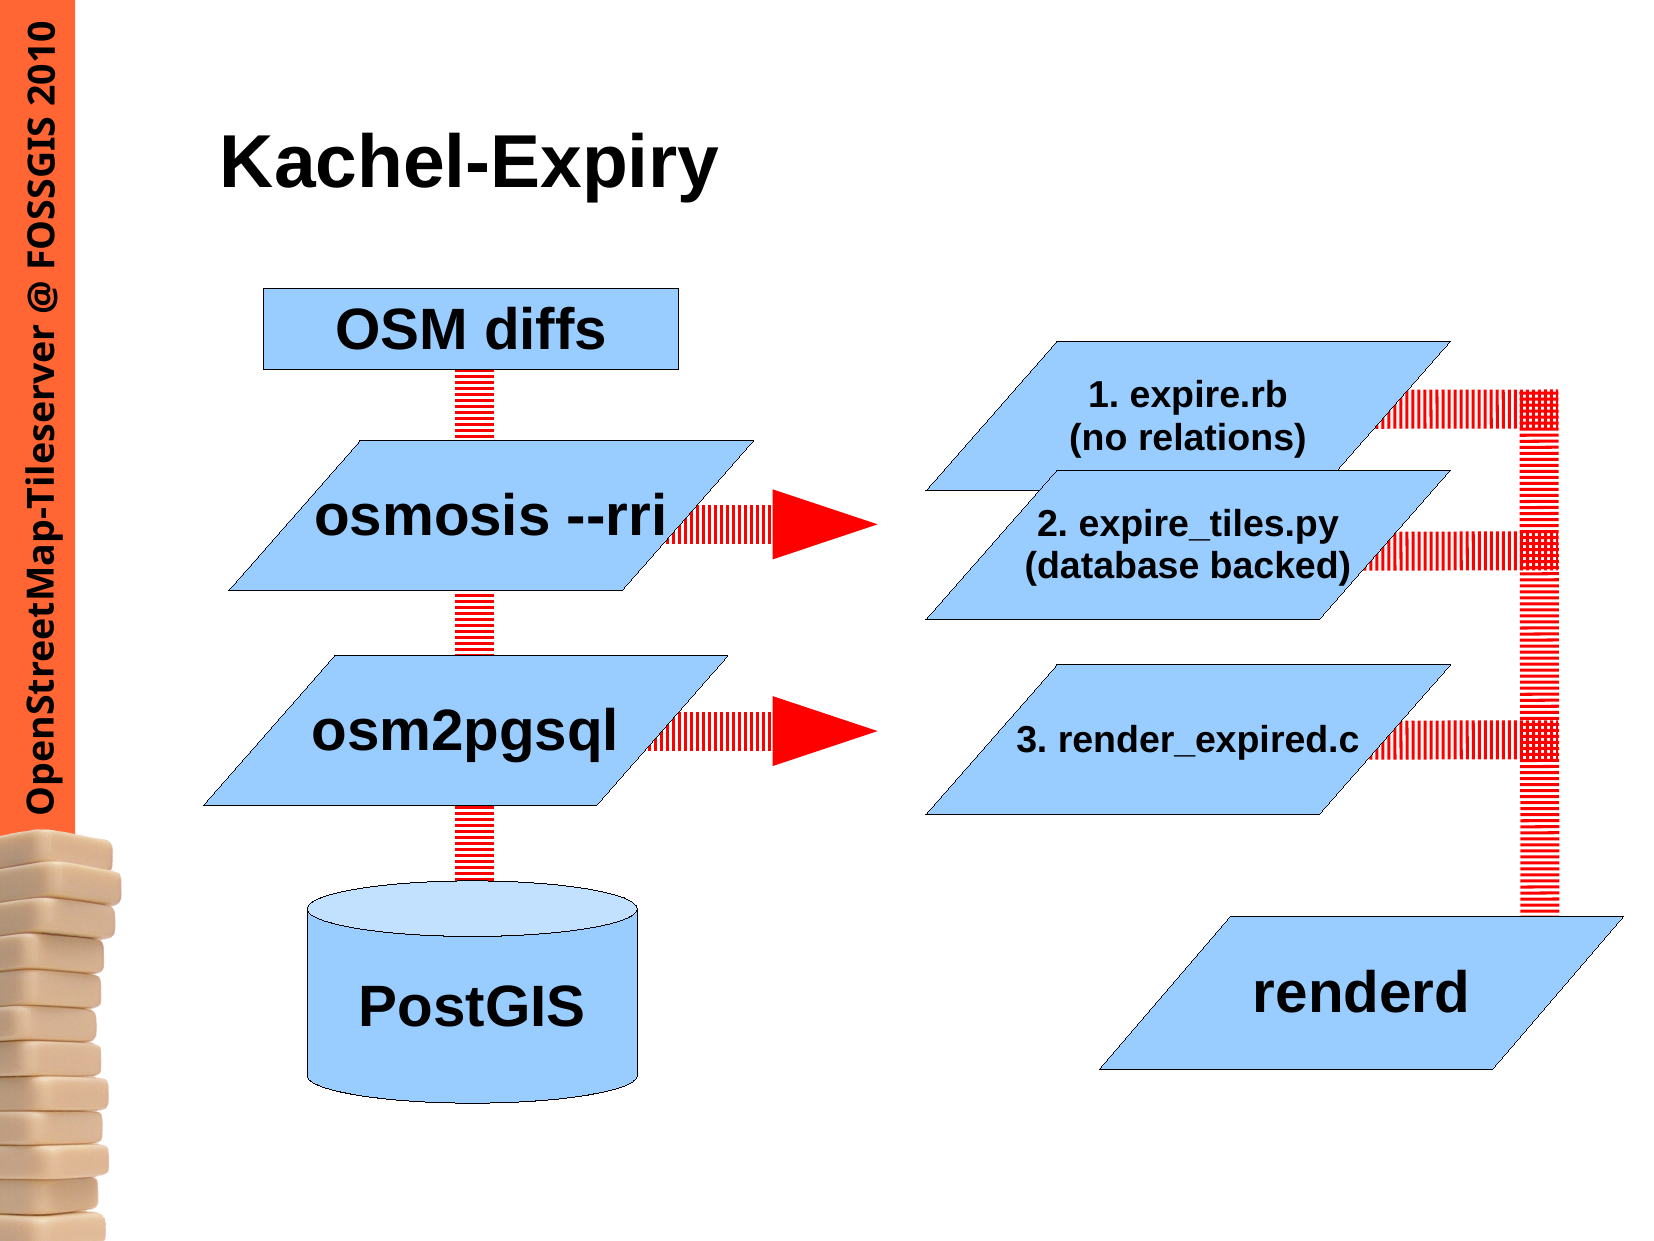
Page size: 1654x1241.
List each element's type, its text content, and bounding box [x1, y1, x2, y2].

text_box 1. expire.rb (no relations) [925, 341, 1451, 491]
text_box renderd [1099, 916, 1624, 1070]
text_box 2. expire_tiles.py (database backed) [925, 470, 1451, 620]
text_box OSM diffs [263, 288, 679, 370]
text_box 3. render_expired.c [925, 664, 1451, 815]
text_box Kachel-Expiry [205, 112, 1546, 212]
text_box osmosis --rri [228, 440, 754, 591]
picture [0, 816, 133, 1241]
text_box PostGIS [307, 910, 638, 1104]
text_box osm2pgsql [203, 655, 728, 806]
